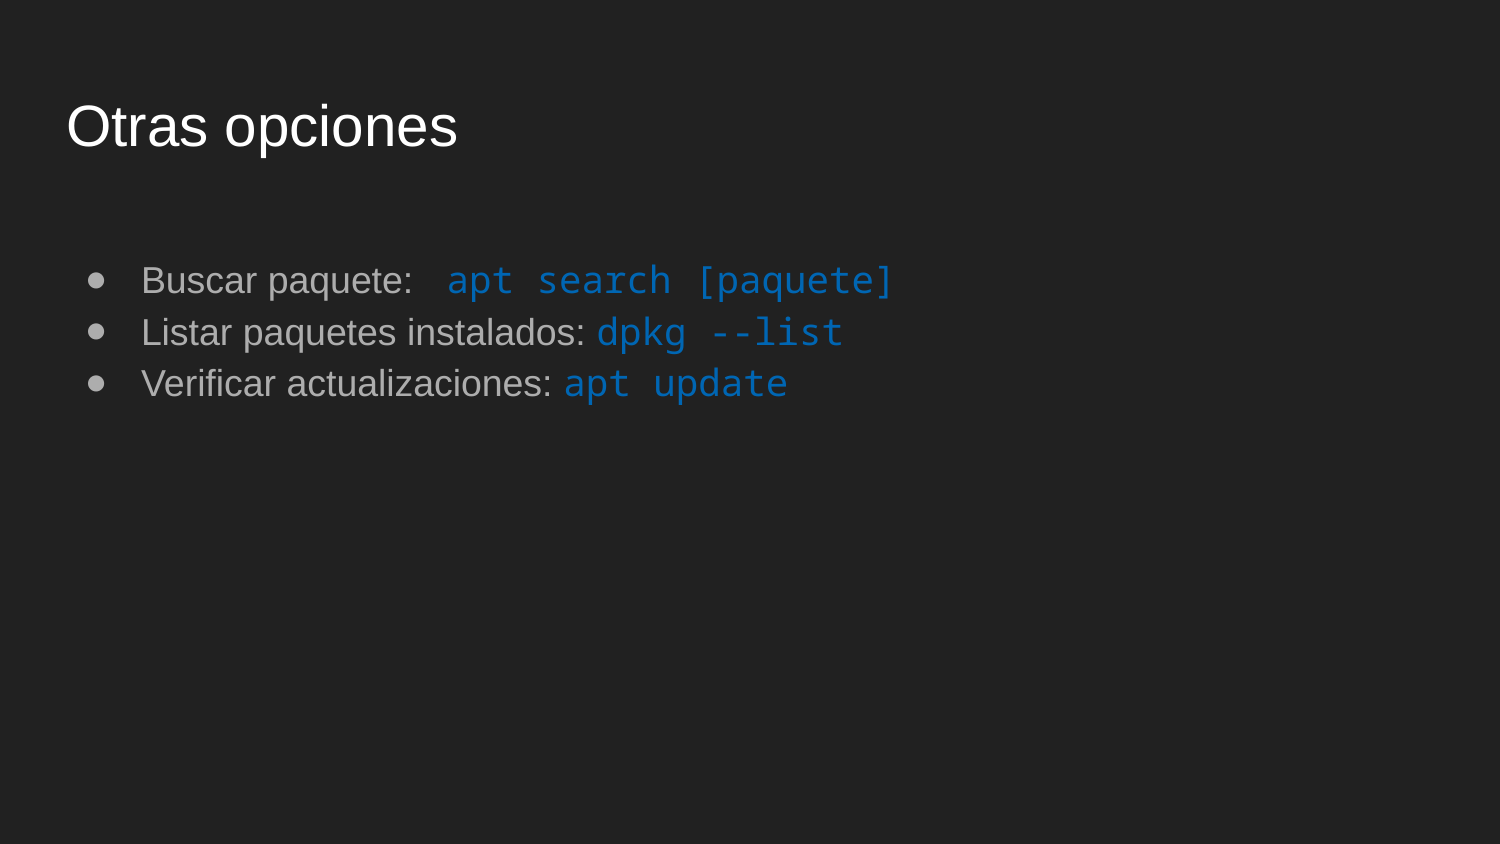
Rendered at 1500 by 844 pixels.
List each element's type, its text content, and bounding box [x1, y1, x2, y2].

title Otras opciones [51, 72, 1449, 167]
list Buscar paquete: apt search [paquete] Listar paquetes instalados: dpkg --list Verificar actualizaciones: apt update [51, 189, 1449, 750]
